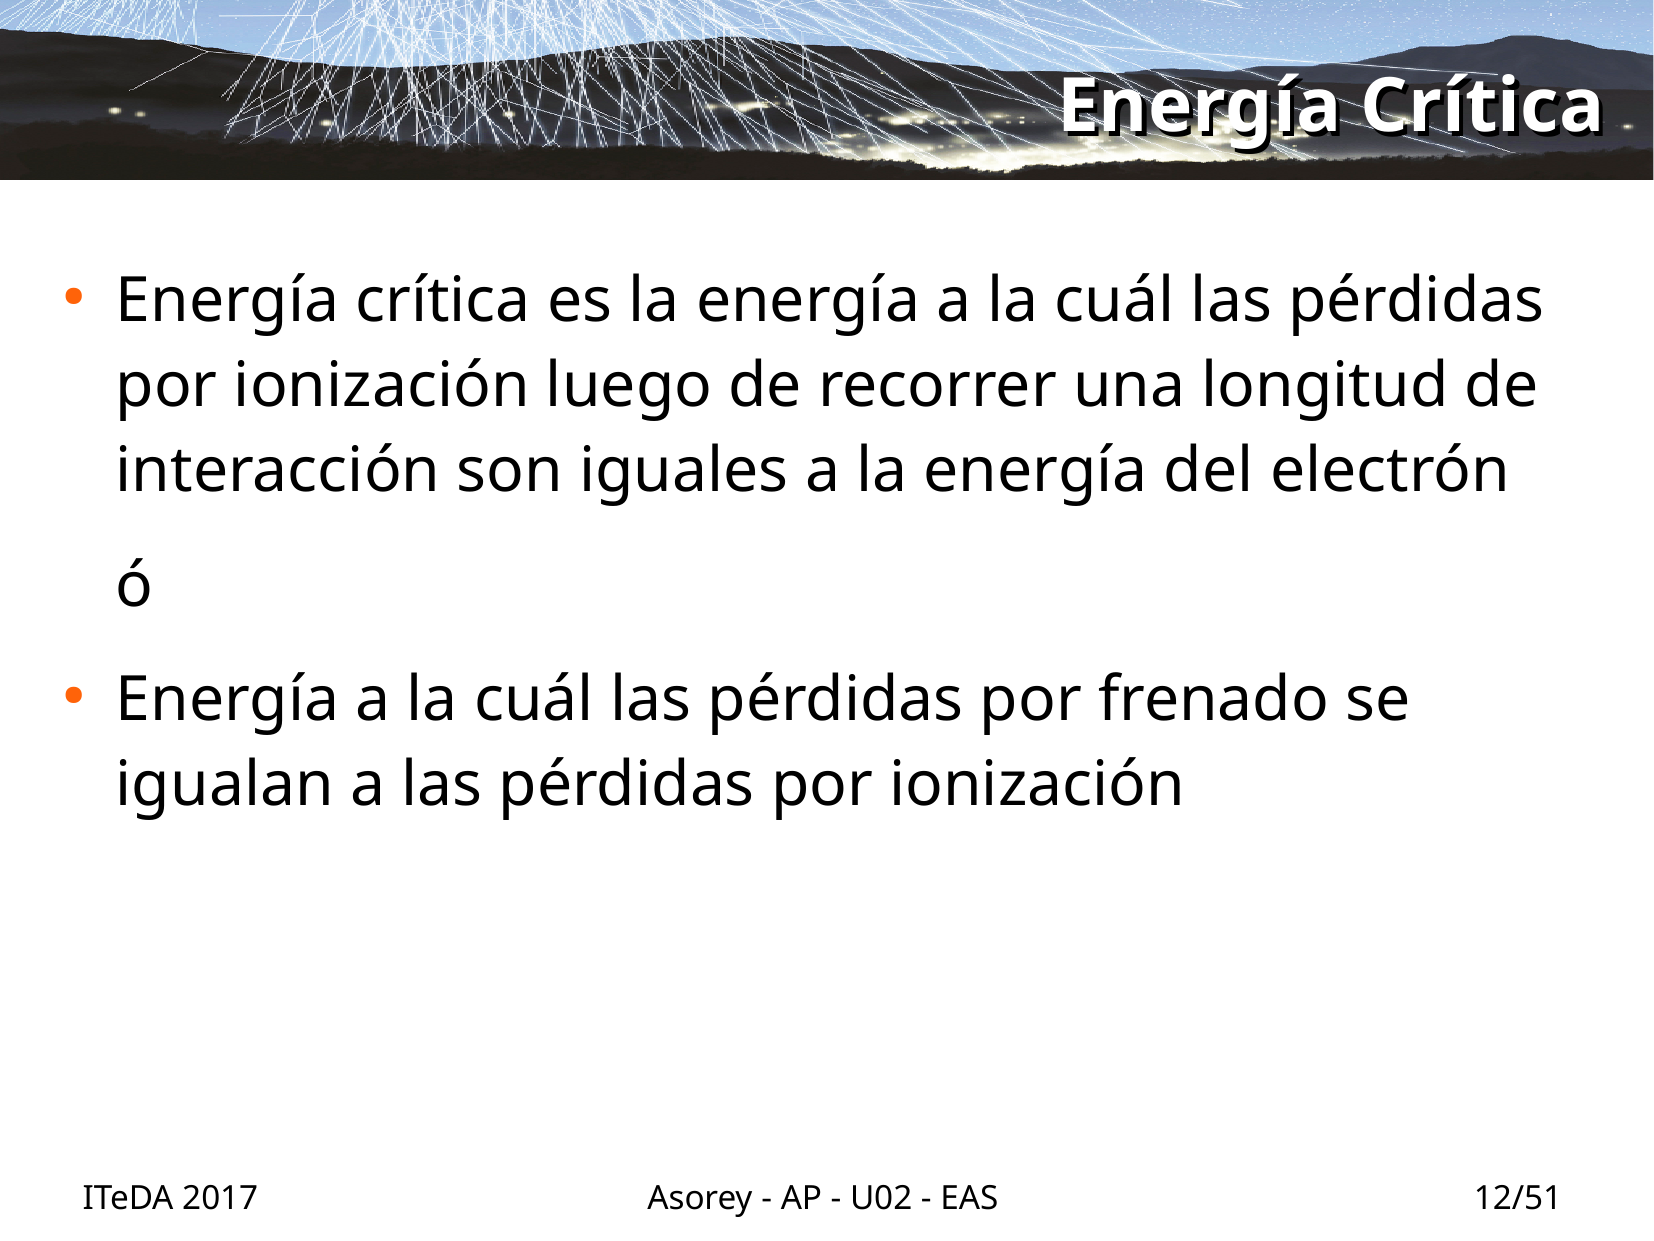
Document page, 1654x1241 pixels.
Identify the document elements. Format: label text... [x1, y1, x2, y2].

title Energía Crítica [45, 15, 1606, 191]
list Energía crítica es la energía a la cuál las pérdidas por ionización luego de recorrer una longitud de interacción son iguales a la energía del electrón ó Energía a la cuál las pérdidas por frenado se igualan a las pérdidas por ionización [45, 255, 1606, 1156]
picture [0, 0, 1654, 180]
